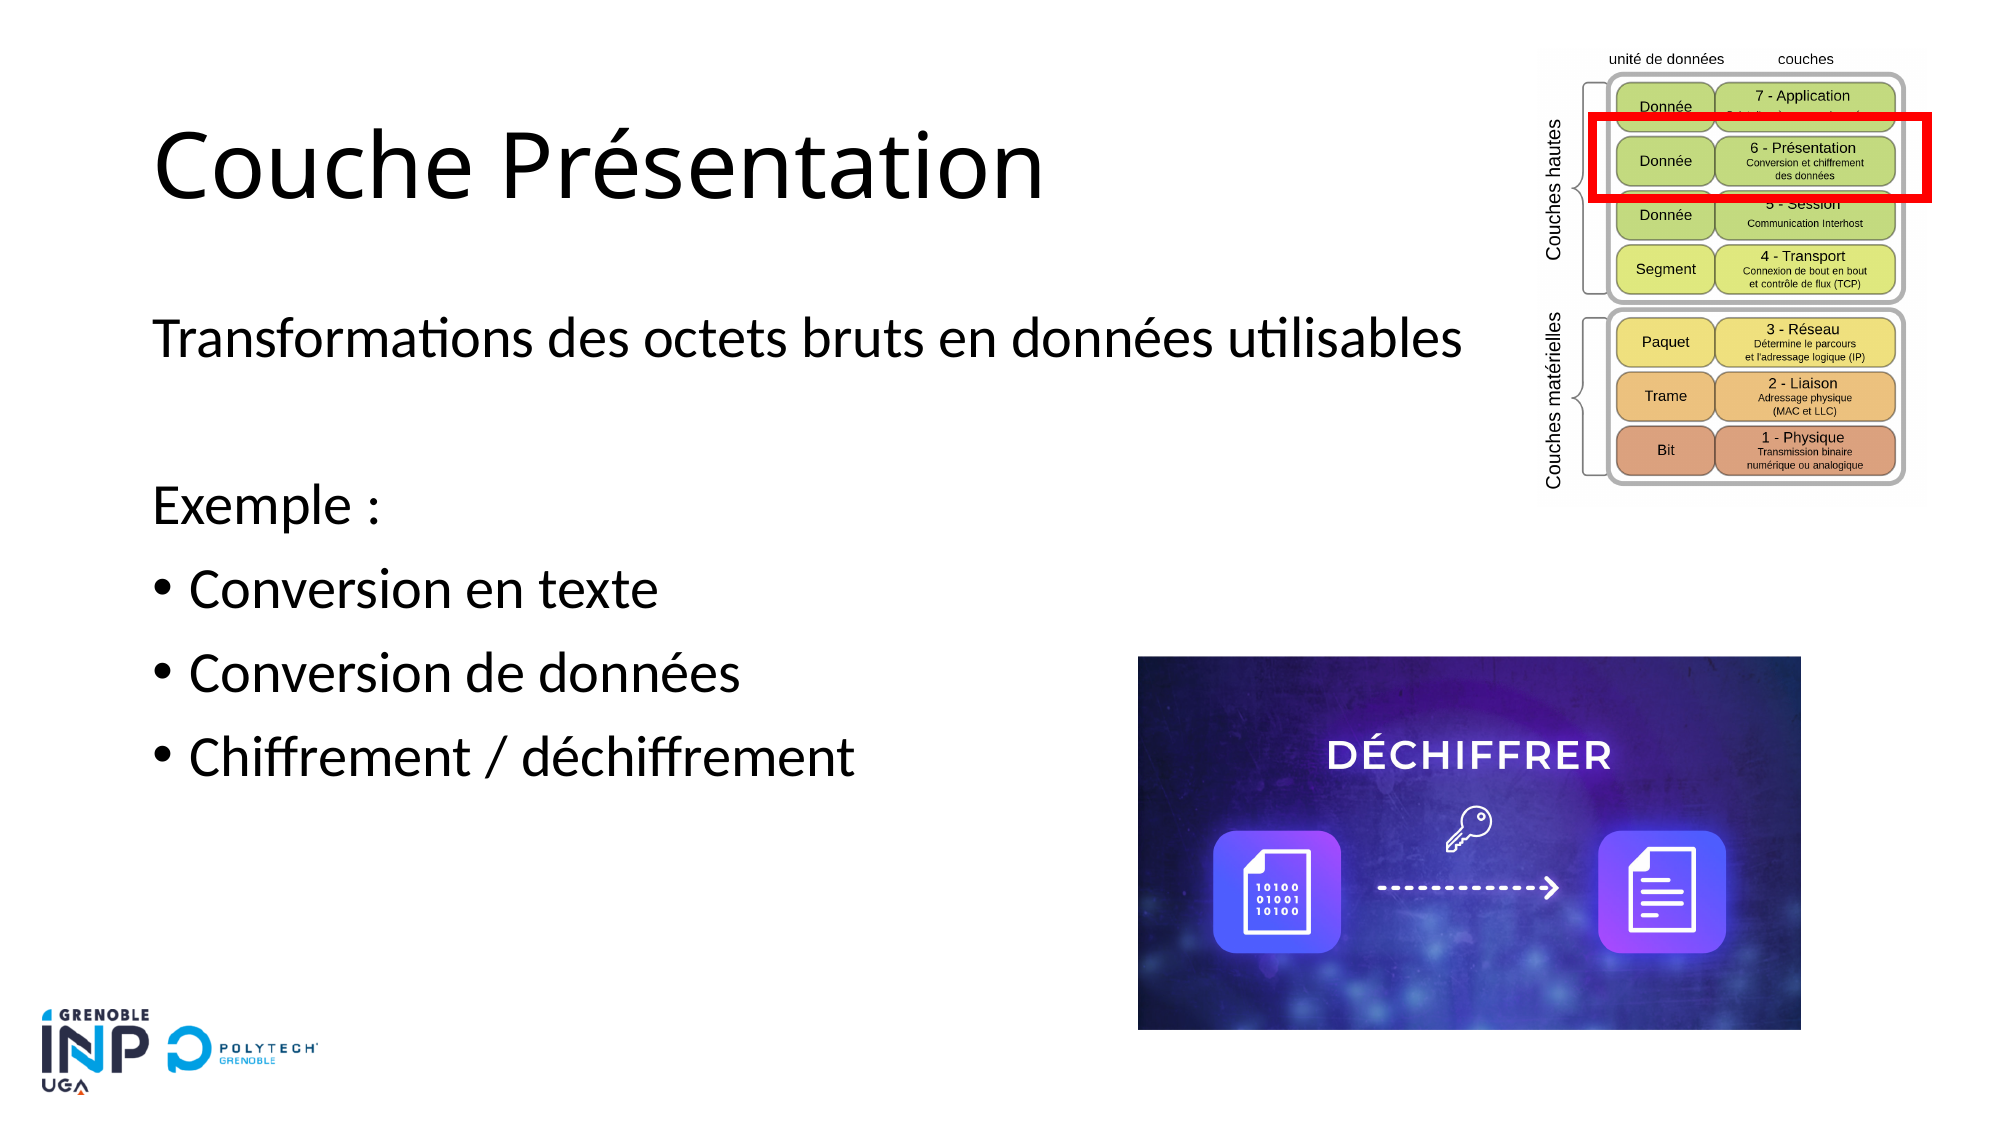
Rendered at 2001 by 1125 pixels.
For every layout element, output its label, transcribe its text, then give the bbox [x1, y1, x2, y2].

picture [42, 1009, 318, 1095]
picture [1537, 48, 1927, 507]
picture [1138, 656, 1801, 1030]
picture [1597, 121, 1922, 194]
title Couche Présentation [137, 59, 1537, 278]
list Transformations des octets bruts en données utilisables Exemple : Conversion en texte Conversion de données Chiffrement / déchiffrement [137, 299, 1863, 1014]
